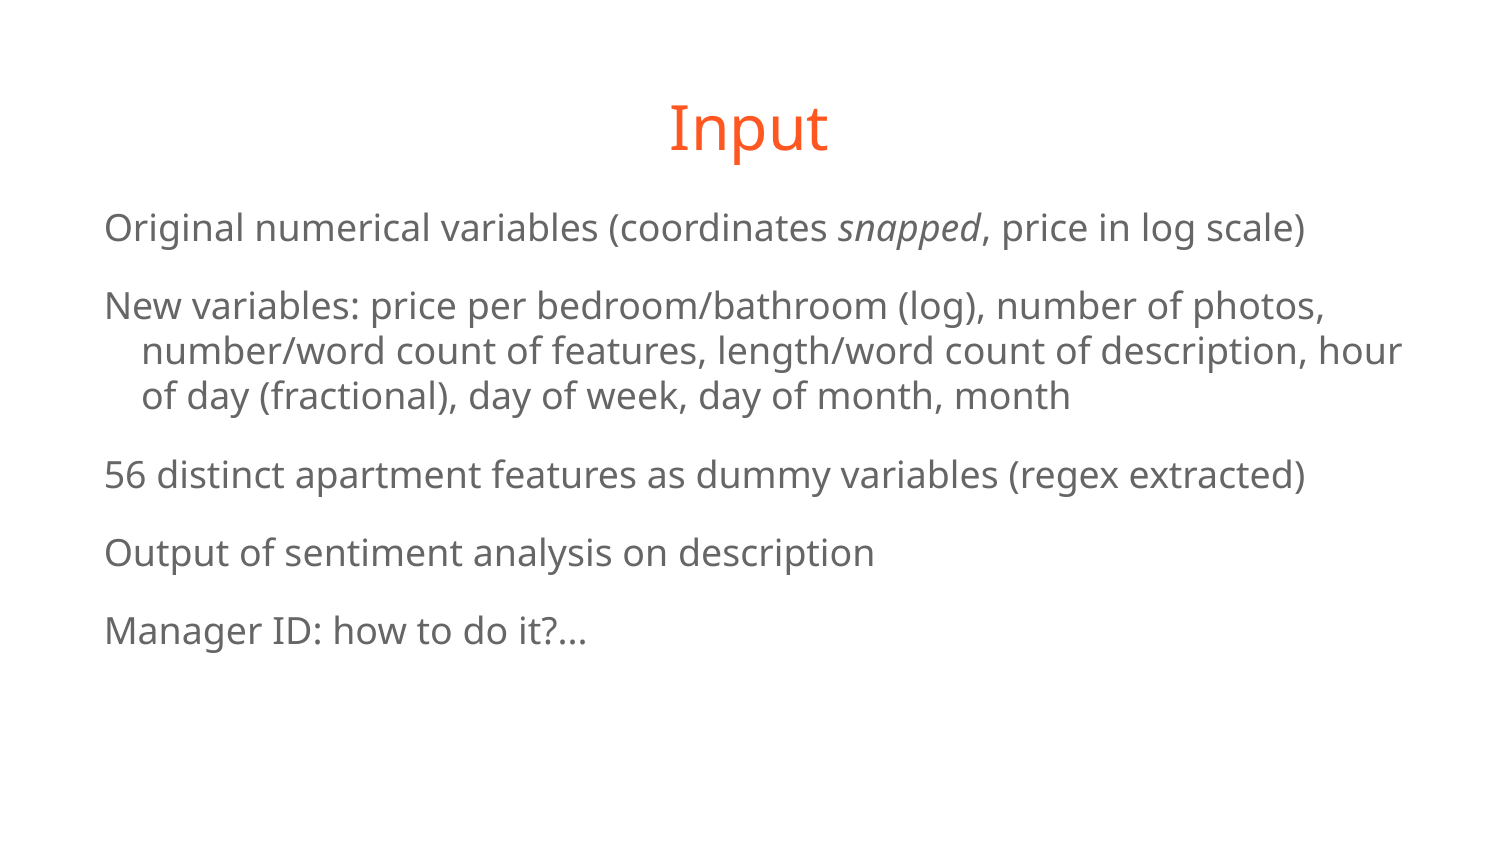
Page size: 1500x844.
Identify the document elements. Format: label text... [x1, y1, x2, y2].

list Original numerical variables (coordinates snapped, price in log scale) New variables: price per bedroom/bathroom (log), number of photos, number/word count of features, length/word count of description, hour of day (fractional), day of week, day of month, month 56 distinct apartment features as dummy variables (regex extracted) Output of sentiment analysis on description Manager ID: how to do it?... [51, 189, 1449, 750]
title Input [51, 72, 1449, 167]
